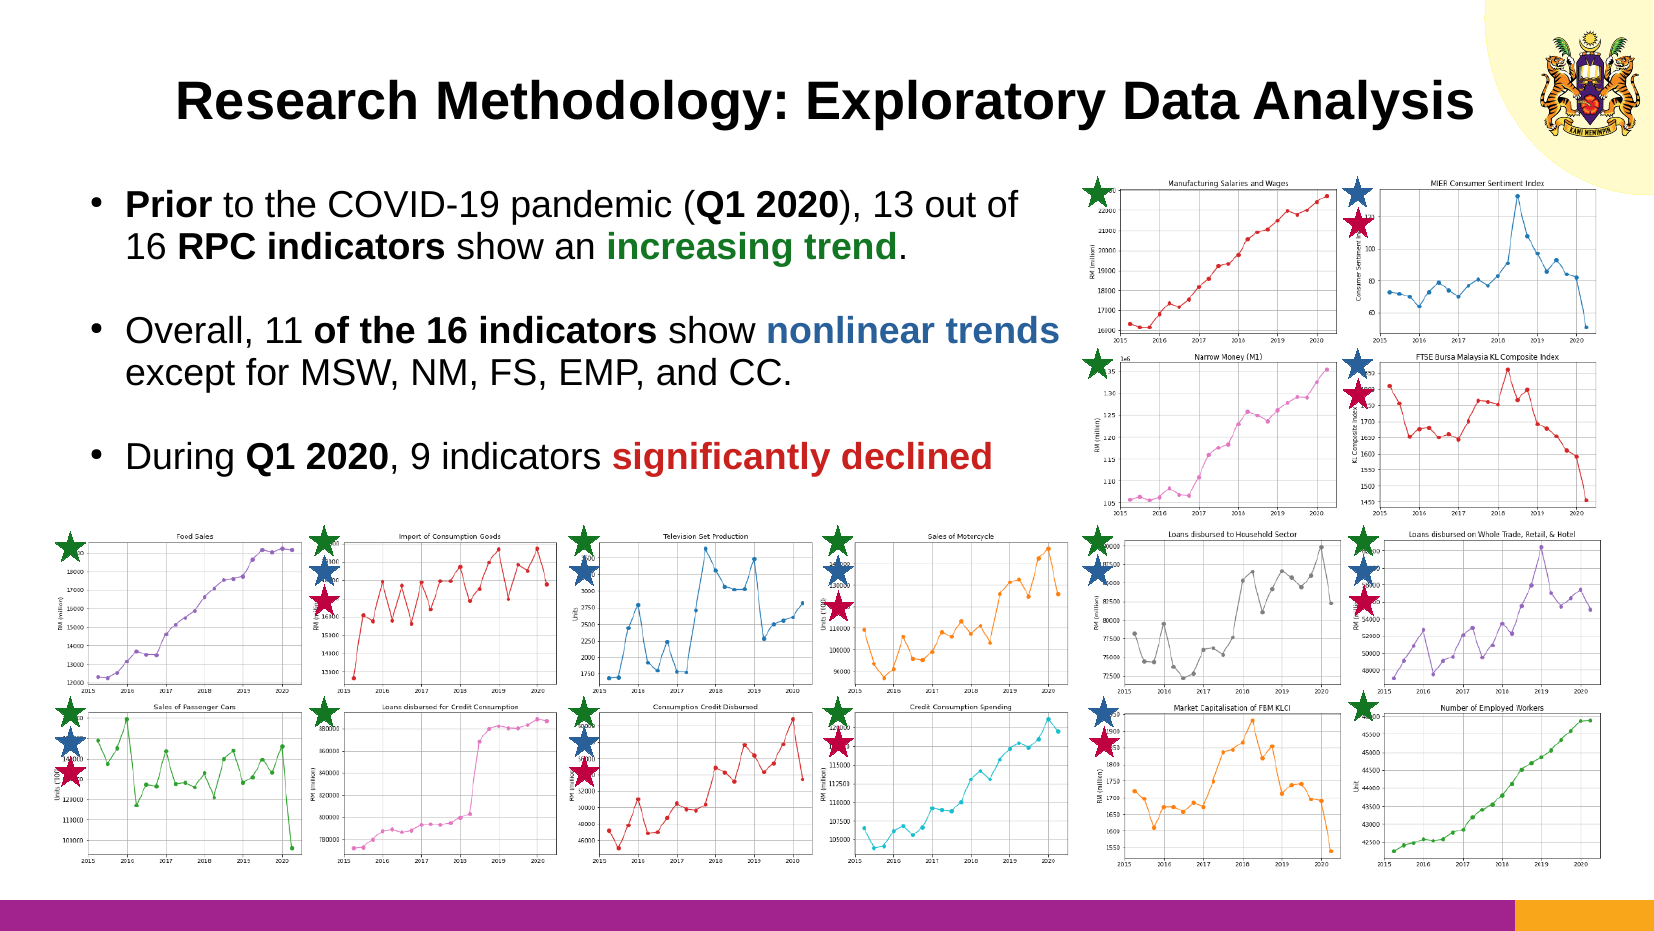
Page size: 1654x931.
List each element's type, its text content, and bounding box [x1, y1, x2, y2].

text_box [822, 525, 853, 556]
text_box [309, 696, 340, 727]
text_box [822, 696, 853, 727]
text_box [568, 525, 600, 556]
picture [1080, 177, 1606, 523]
text_box [309, 525, 340, 556]
text_box [55, 531, 86, 562]
text_box [1348, 525, 1379, 556]
text_box [1484, 0, 1654, 196]
text_box [823, 555, 854, 586]
text_box [1342, 348, 1373, 379]
text_box [55, 696, 86, 727]
text_box Research Methodology: Exploratory Data Analysis [0, 26, 1573, 176]
text_box [55, 726, 86, 757]
text_box [309, 555, 340, 586]
text_box [55, 756, 86, 787]
picture [44, 528, 1080, 869]
text_box [569, 726, 600, 757]
text_box [1343, 207, 1374, 238]
picture [1540, 30, 1642, 137]
text_box [823, 590, 854, 621]
text_box [1342, 176, 1373, 207]
text_box [1348, 554, 1379, 586]
picture [1086, 528, 1096, 536]
text_box [1082, 348, 1113, 379]
text_box [1088, 696, 1119, 727]
text_box [0, 900, 1654, 931]
text_box [569, 555, 600, 586]
text_box [569, 756, 600, 787]
text_box Prior to the COVID-19 pandemic (Q1 2020), 13 out of 16 RPC indicators show an increasing trend. Overall, 11 of the 16 indicators show nonlinear trends except for MSW, NM, FS, EMP, and CC. During Q1 2020, 9 indicators significantly declined [75, 175, 1080, 527]
text_box [1082, 176, 1113, 207]
text_box [309, 584, 340, 615]
text_box [1343, 378, 1374, 409]
text_box [1348, 690, 1379, 721]
text_box [1082, 554, 1113, 586]
picture [1086, 528, 1606, 874]
text_box [823, 726, 854, 757]
text_box [1082, 525, 1113, 556]
text_box [1349, 585, 1380, 616]
text_box [568, 696, 600, 727]
text_box [1089, 726, 1120, 757]
